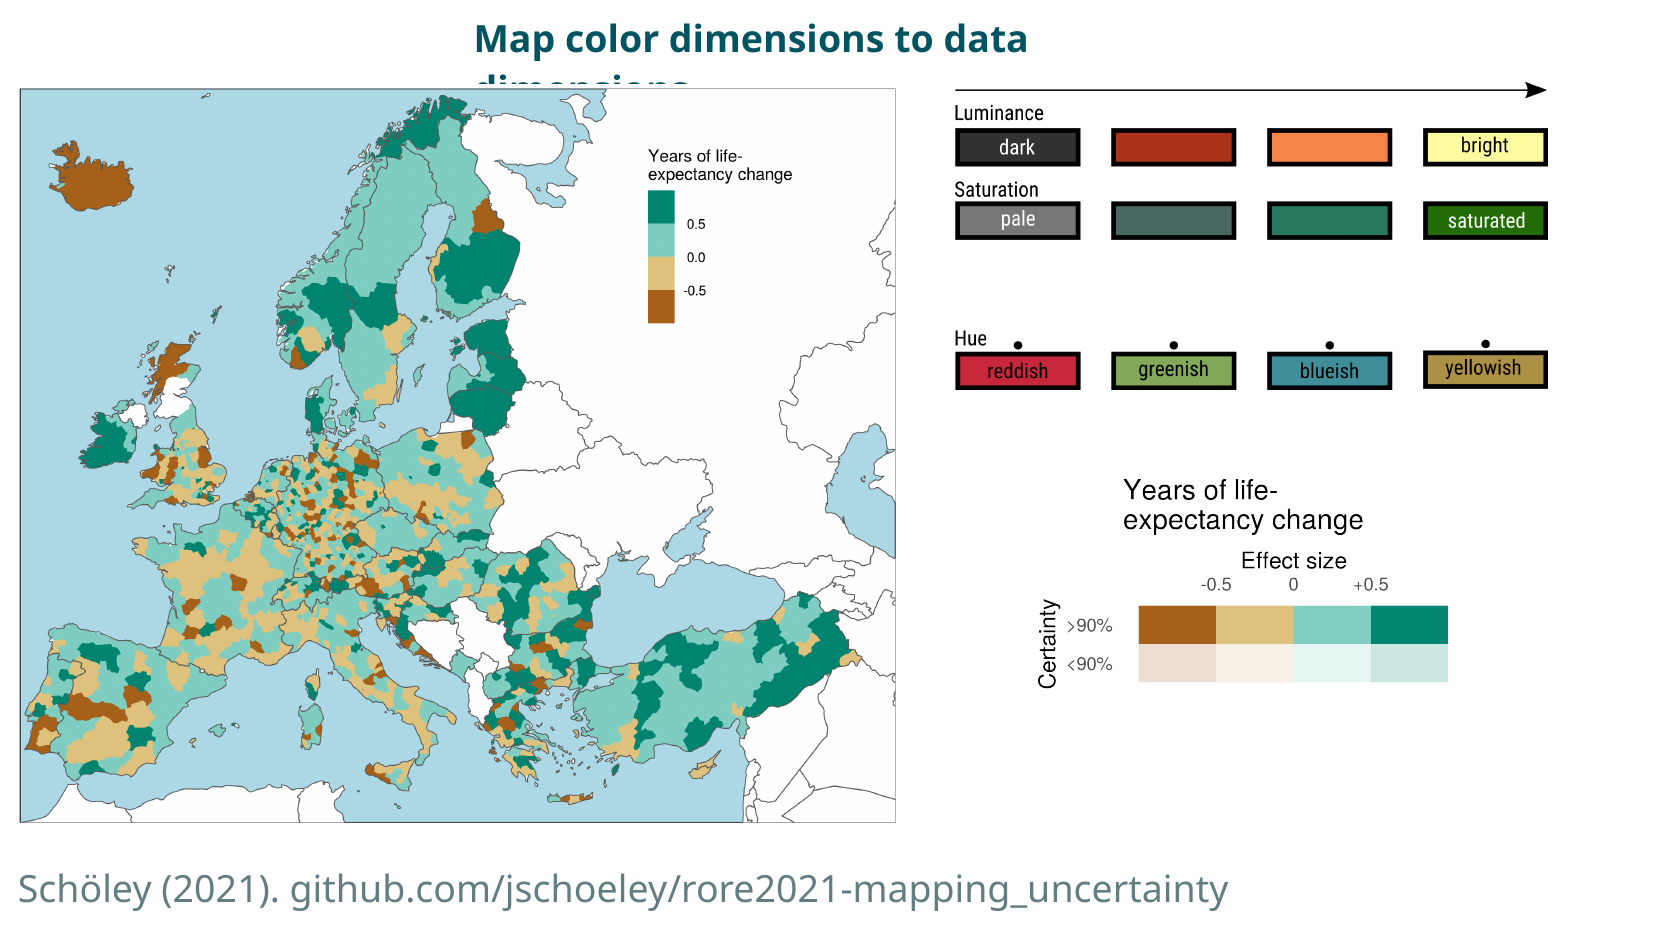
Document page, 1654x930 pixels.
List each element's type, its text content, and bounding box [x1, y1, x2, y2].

text_box Schöley (2021). github.com/jschoeley/rore2021-mapping_uncertainty [3, 855, 1058, 920]
picture [1018, 464, 1486, 724]
picture [14, 84, 901, 827]
picture [955, 82, 1548, 390]
text_box Map color dimensions to data dimensions [458, 4, 1194, 119]
